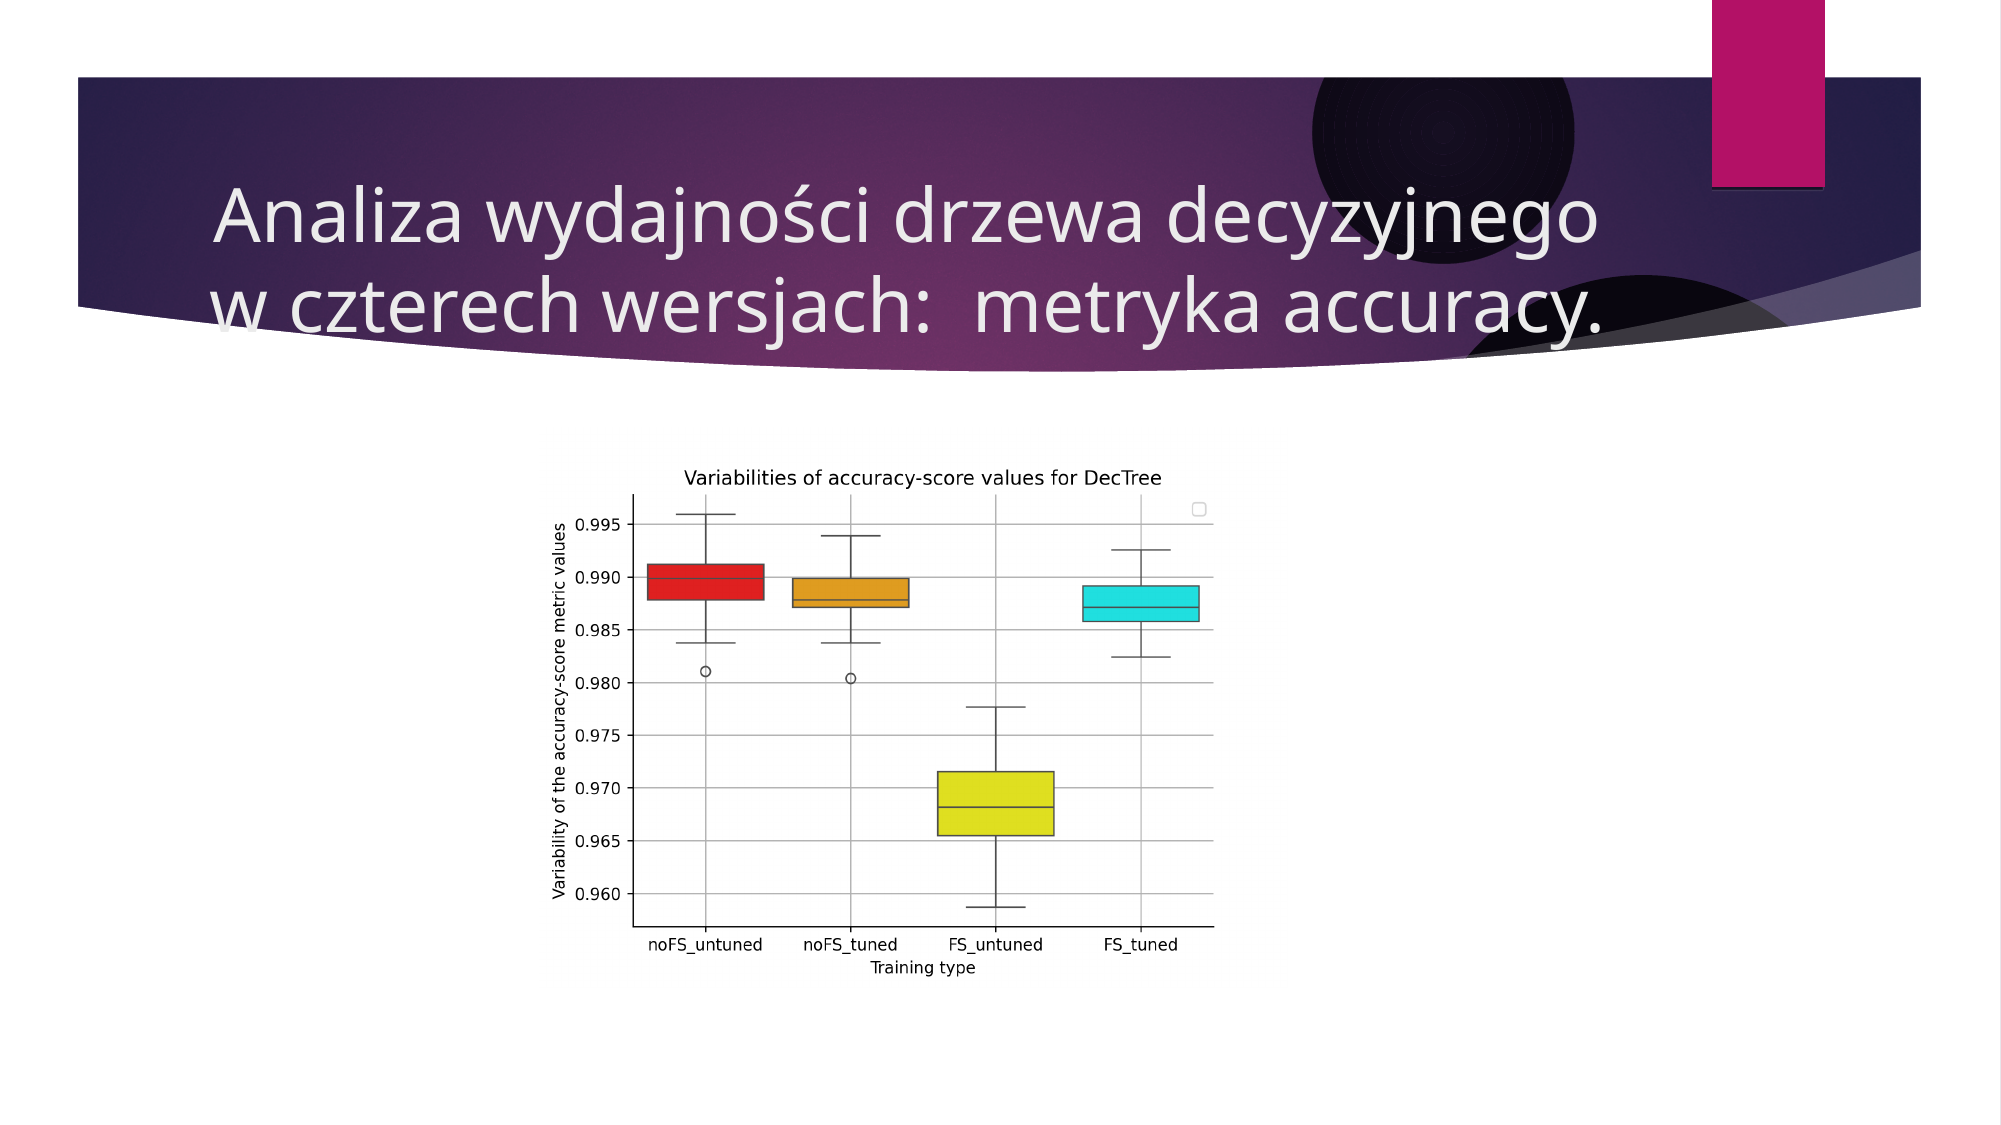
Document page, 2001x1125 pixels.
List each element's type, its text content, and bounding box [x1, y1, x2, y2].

picture [539, 427, 1288, 988]
title Analiza wydajności drzewa decyzyjnego w czterech wersjach: metryka accuracy. [189, 159, 1627, 276]
